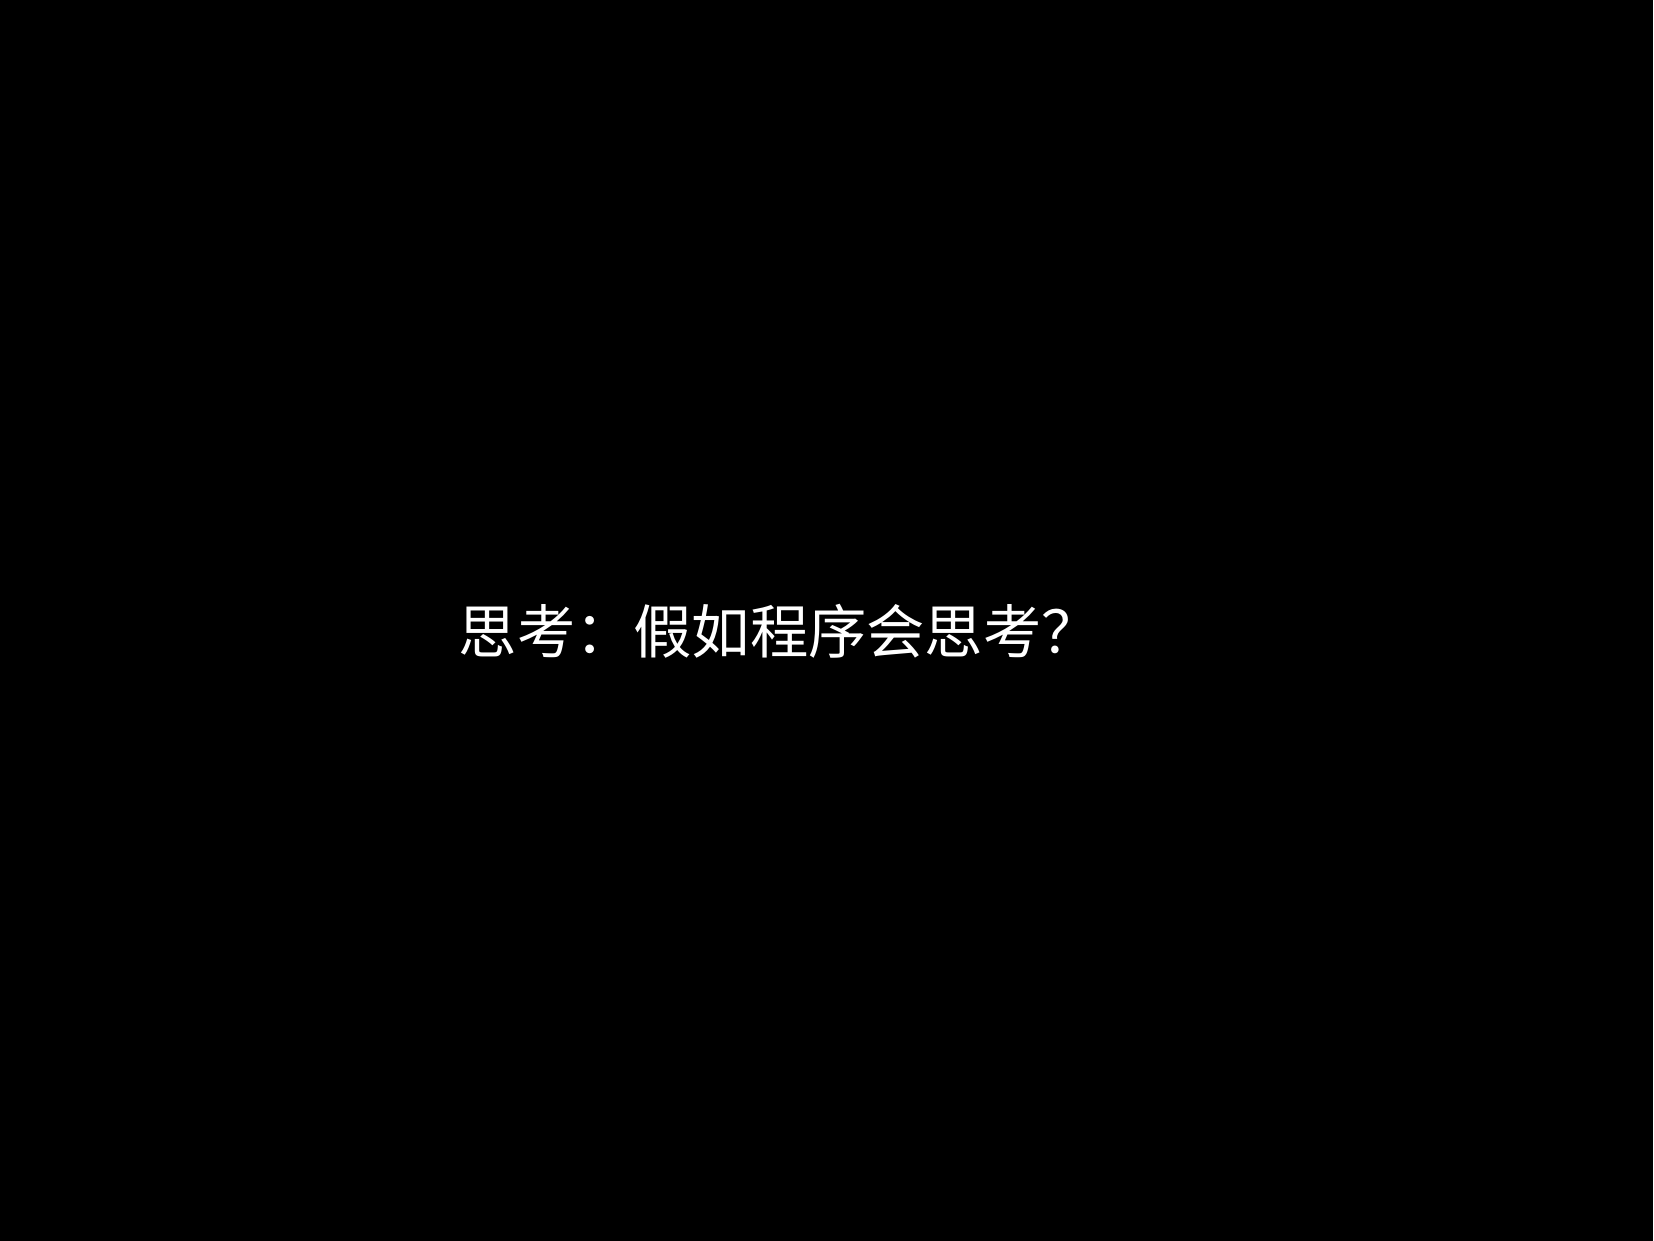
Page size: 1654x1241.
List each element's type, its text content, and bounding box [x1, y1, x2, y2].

text_box 思考：假如程序会思考？ [444, 578, 1180, 684]
